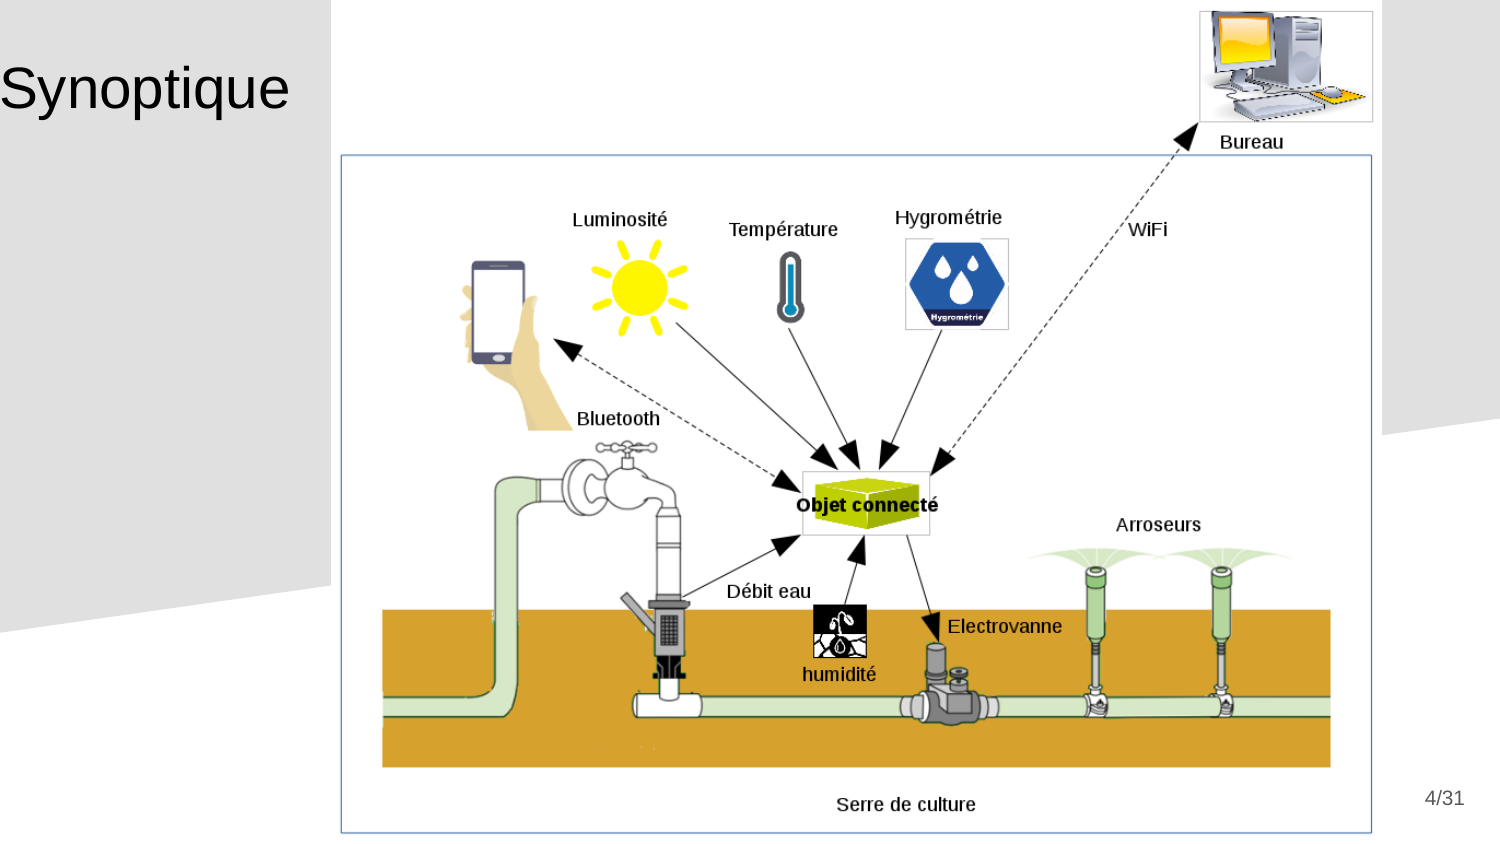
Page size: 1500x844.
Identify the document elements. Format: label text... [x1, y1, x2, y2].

picture [331, 0, 1382, 844]
title Synoptique [0, 35, 331, 130]
text_box <numéro>/31 [1389, 764, 1480, 830]
